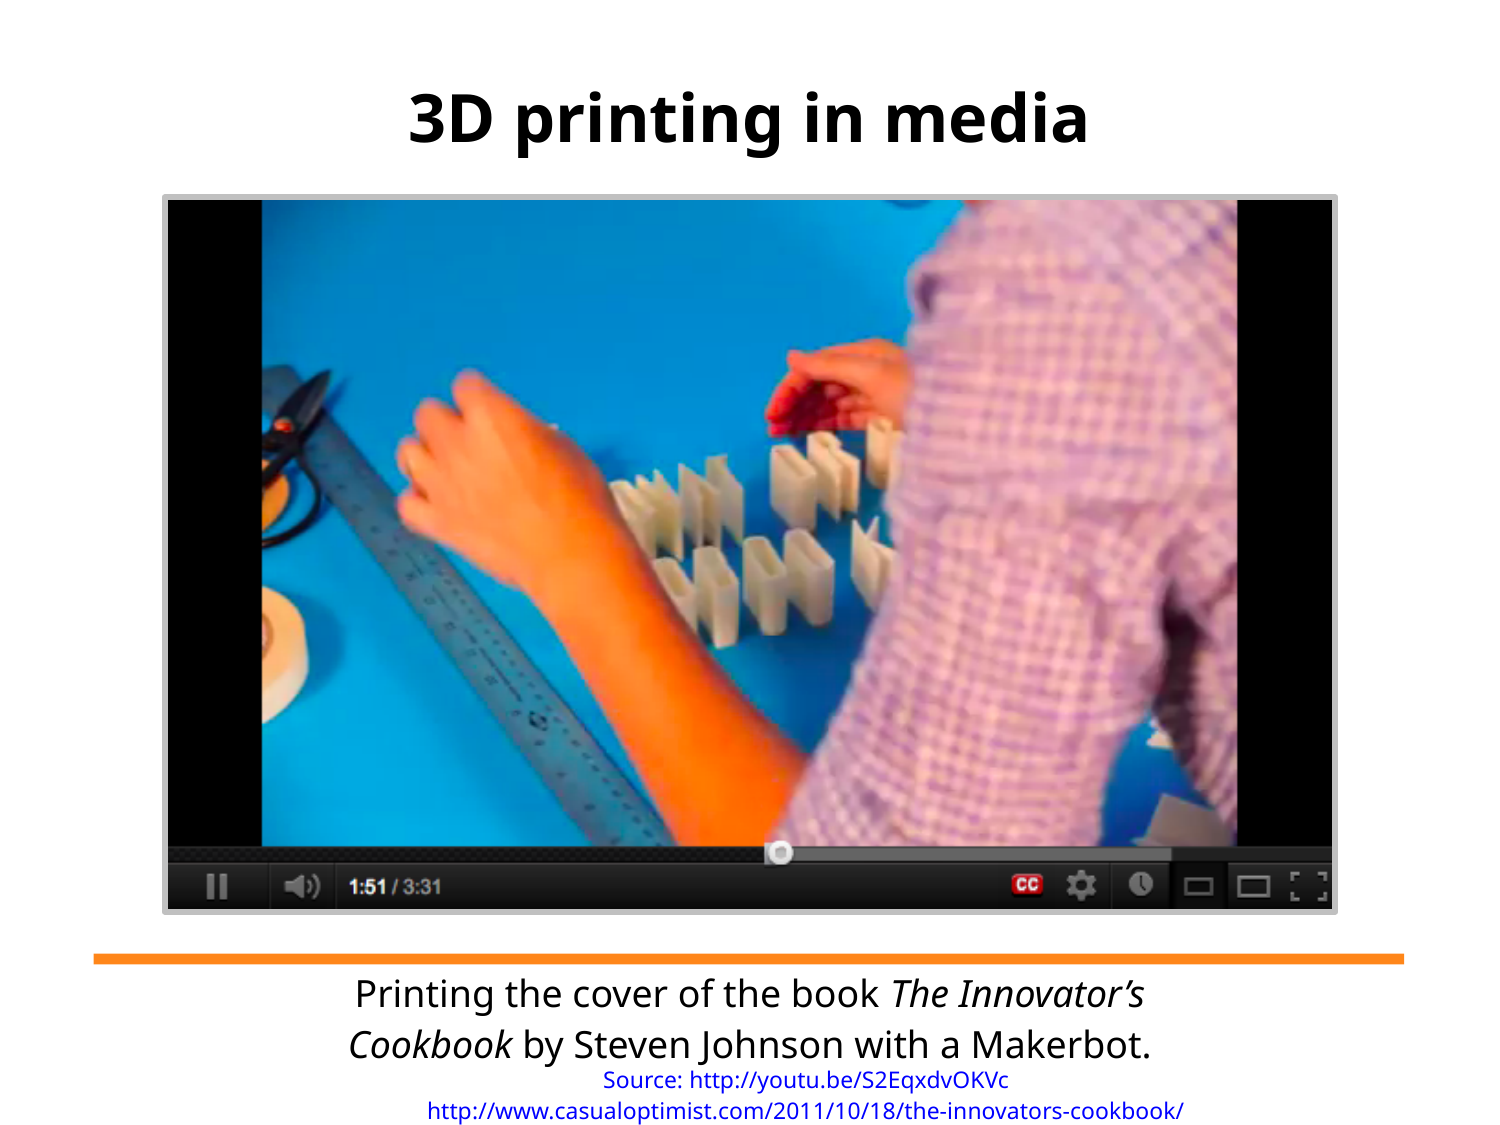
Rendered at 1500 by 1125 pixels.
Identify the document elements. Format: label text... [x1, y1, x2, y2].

text_box Printing the cover of the book The Innovator’s Cookbook by Steven Johnson with a Makerbot. [288, 960, 1212, 1064]
text_box Source: http://youtu.be/S2EqxdvOKVc http://www.casualoptimist.com/2011/10/18/the-innovators-cookbook/ [412, 1064, 1088, 1123]
picture [1088, 1108, 1092, 1118]
picture [0, 0, 1500, 1125]
title 3D printing in media [44, 44, 1456, 188]
